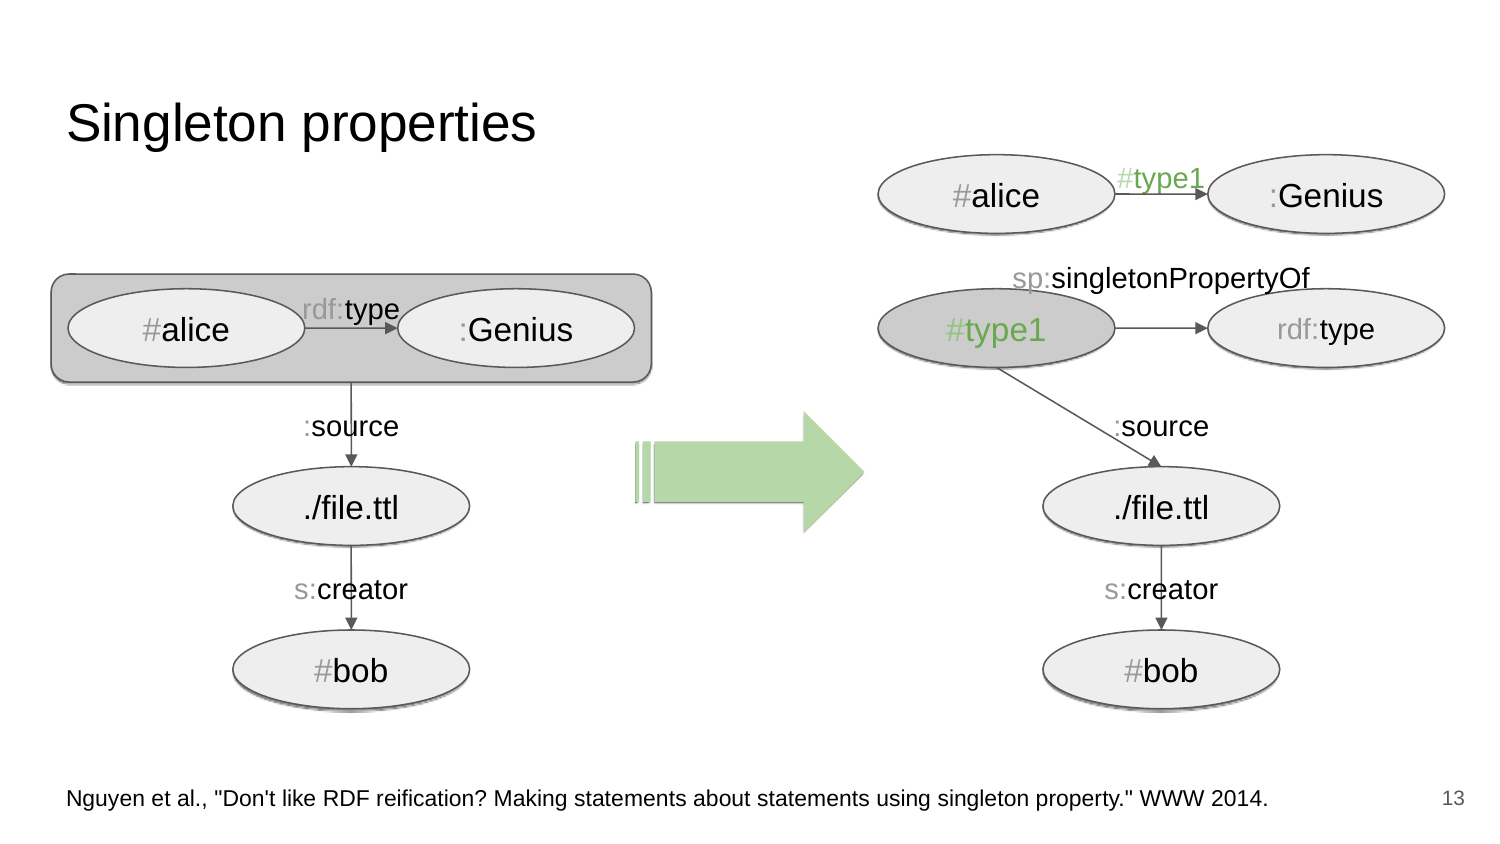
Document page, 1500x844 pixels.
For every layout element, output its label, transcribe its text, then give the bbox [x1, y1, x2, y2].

text_box #type1 [1096, 148, 1226, 193]
text_box :source [232, 396, 470, 453]
text_box Nguyen et al., "Don't like RDF reification? Making statements about statements using singleton property." WWW 2014. [51, 768, 1322, 826]
text_box [635, 441, 640, 503]
text_box :Genius [1207, 154, 1445, 234]
text_box #type1 [1112, 195, 1211, 205]
text_box #alice [878, 154, 1115, 234]
text_box [51, 274, 652, 383]
text_box [654, 411, 865, 533]
text_box :Genius [397, 288, 635, 368]
text_box #type1 [878, 288, 1115, 368]
text_box sp:singletonPropertyOf [986, 248, 1336, 305]
text_box #bob [232, 630, 470, 709]
text_box ./file.ttl [232, 466, 470, 546]
text_box [642, 441, 651, 503]
text_box #alice [67, 288, 303, 368]
slide_number <number> [1389, 764, 1480, 830]
text_box :source [1042, 396, 1280, 453]
text_box s:creator [232, 559, 470, 616]
text_box rdf:type [282, 280, 421, 336]
text_box ./file.ttl [1042, 466, 1280, 546]
text_box #bob [1042, 630, 1280, 709]
text_box s:creator [1042, 559, 1280, 616]
title Singleton properties [51, 72, 1449, 167]
text_box rdf:type [1207, 288, 1445, 368]
